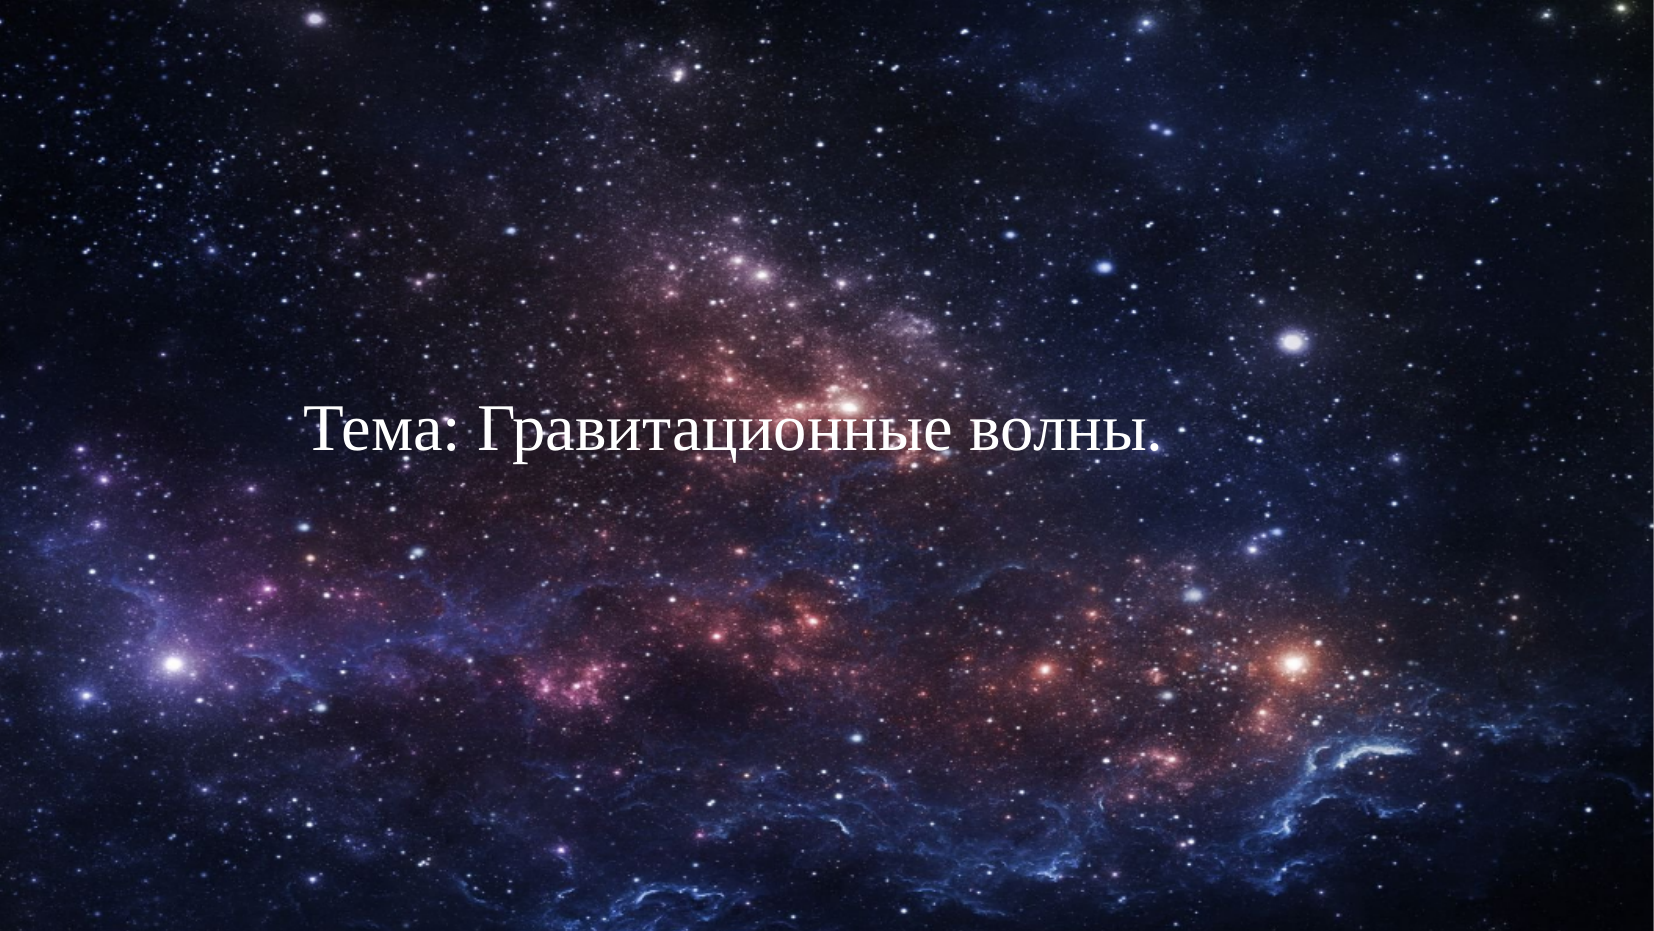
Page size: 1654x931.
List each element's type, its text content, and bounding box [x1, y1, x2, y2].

text_box Тема: Гравитационные волны. [288, 383, 1180, 473]
picture [0, 0, 1654, 931]
